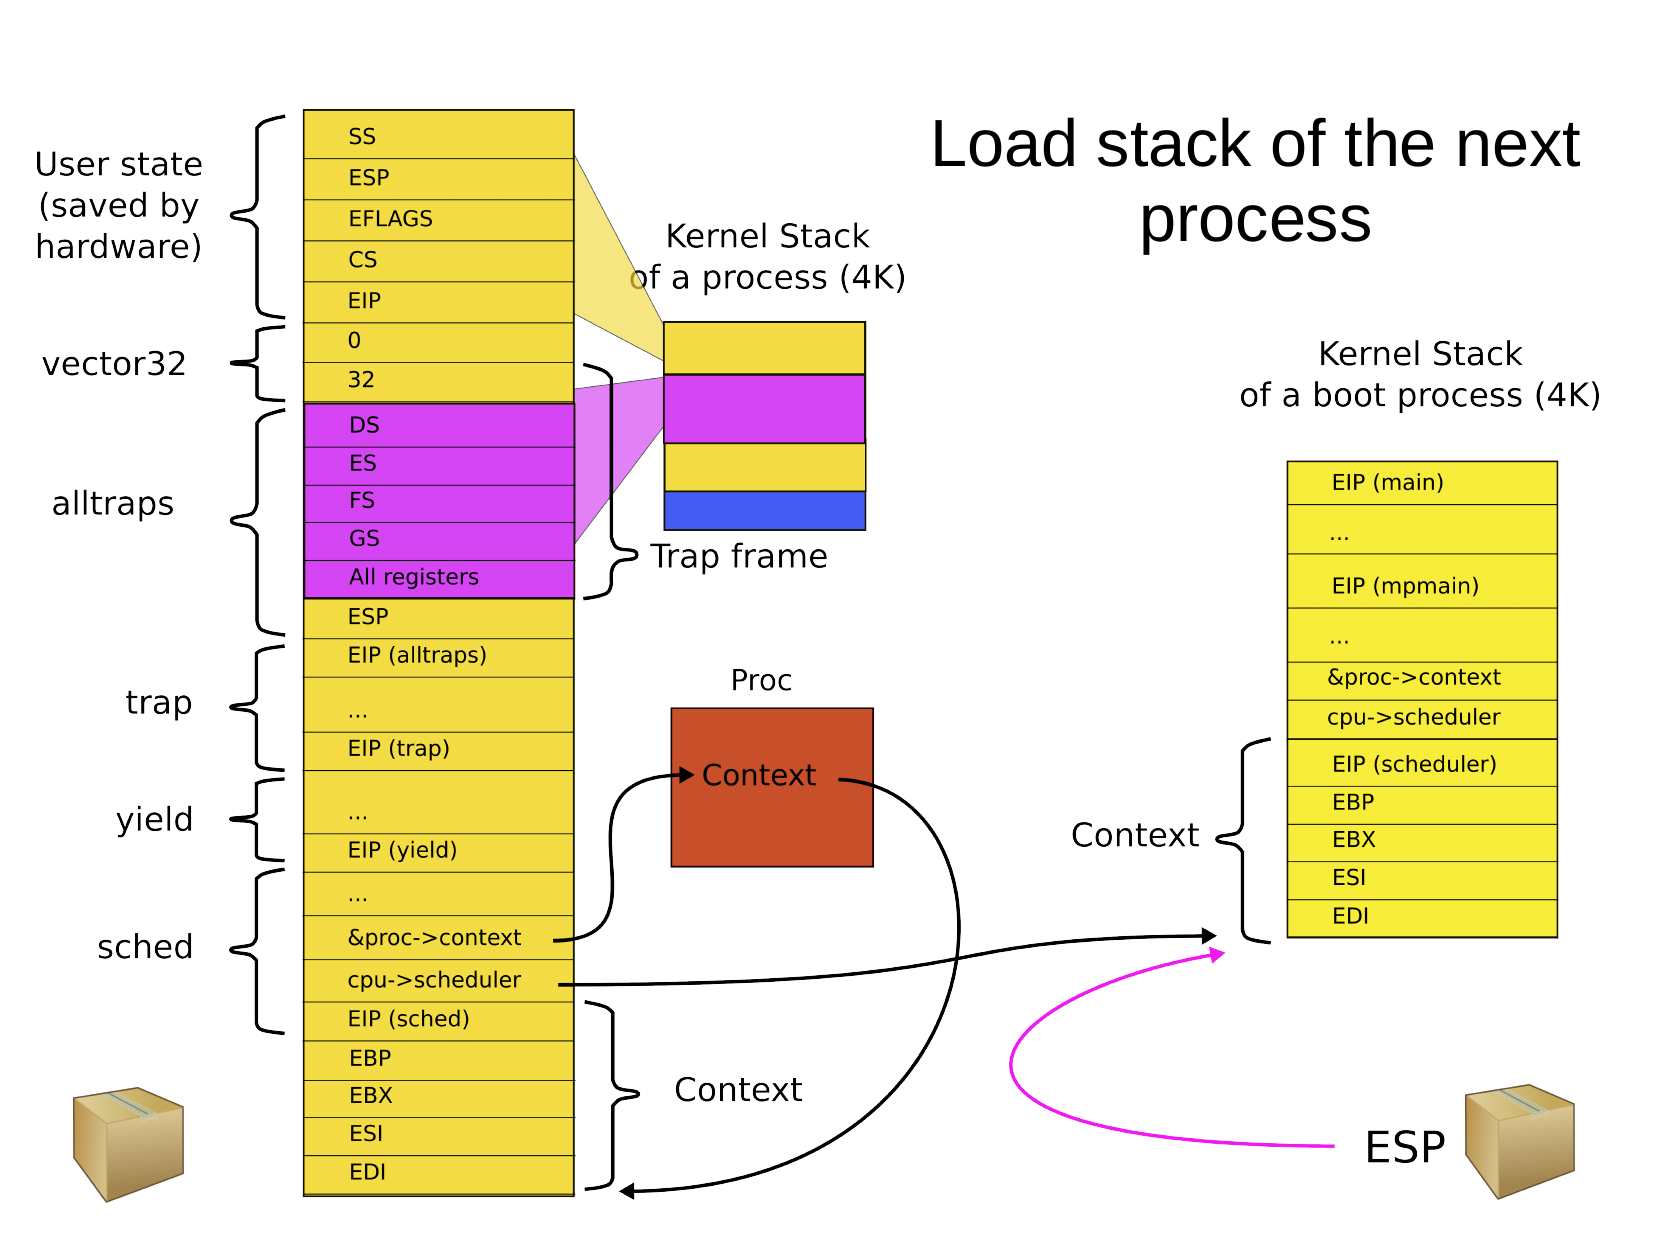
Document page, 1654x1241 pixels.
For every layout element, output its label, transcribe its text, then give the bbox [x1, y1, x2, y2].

list Load stack of the next process [900, 105, 1613, 301]
picture [37, 109, 1599, 1203]
